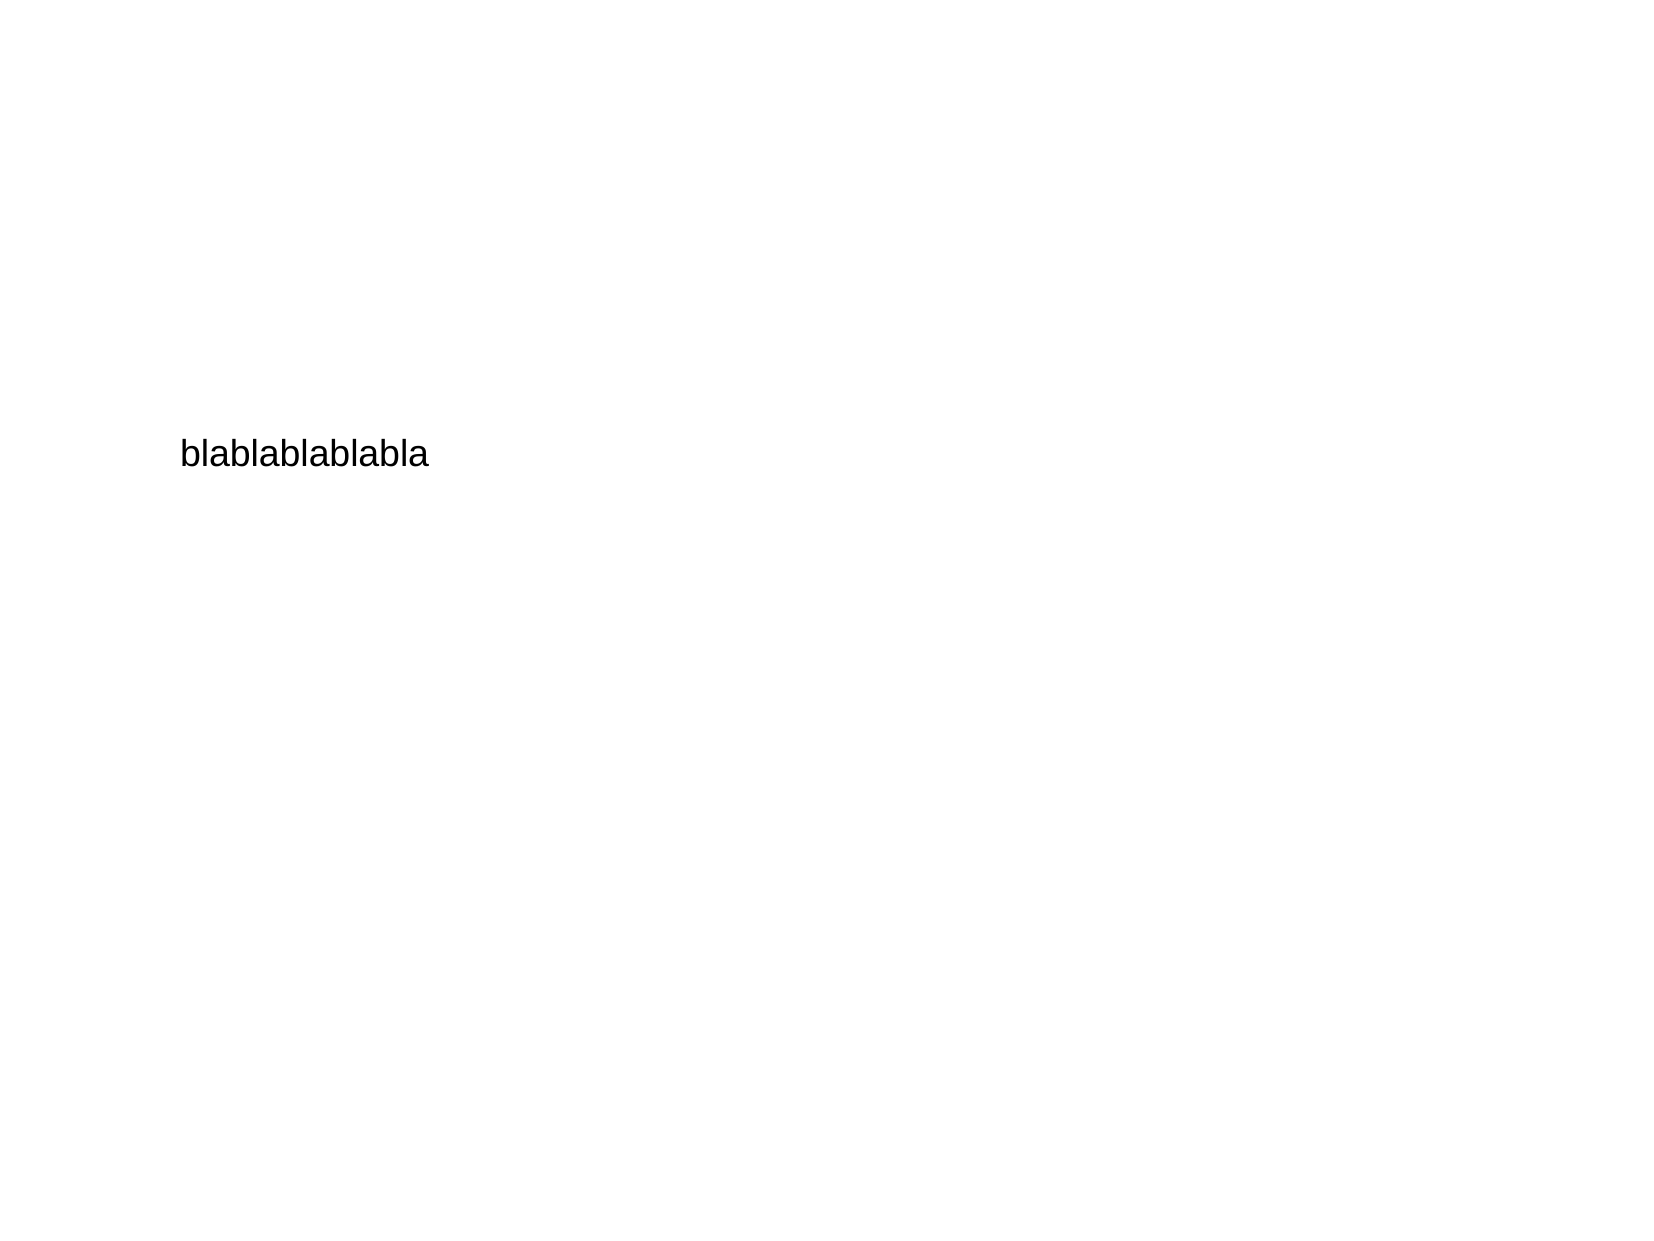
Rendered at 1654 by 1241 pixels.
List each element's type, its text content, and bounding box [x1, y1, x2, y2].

text_box blablablablabla [165, 425, 444, 483]
